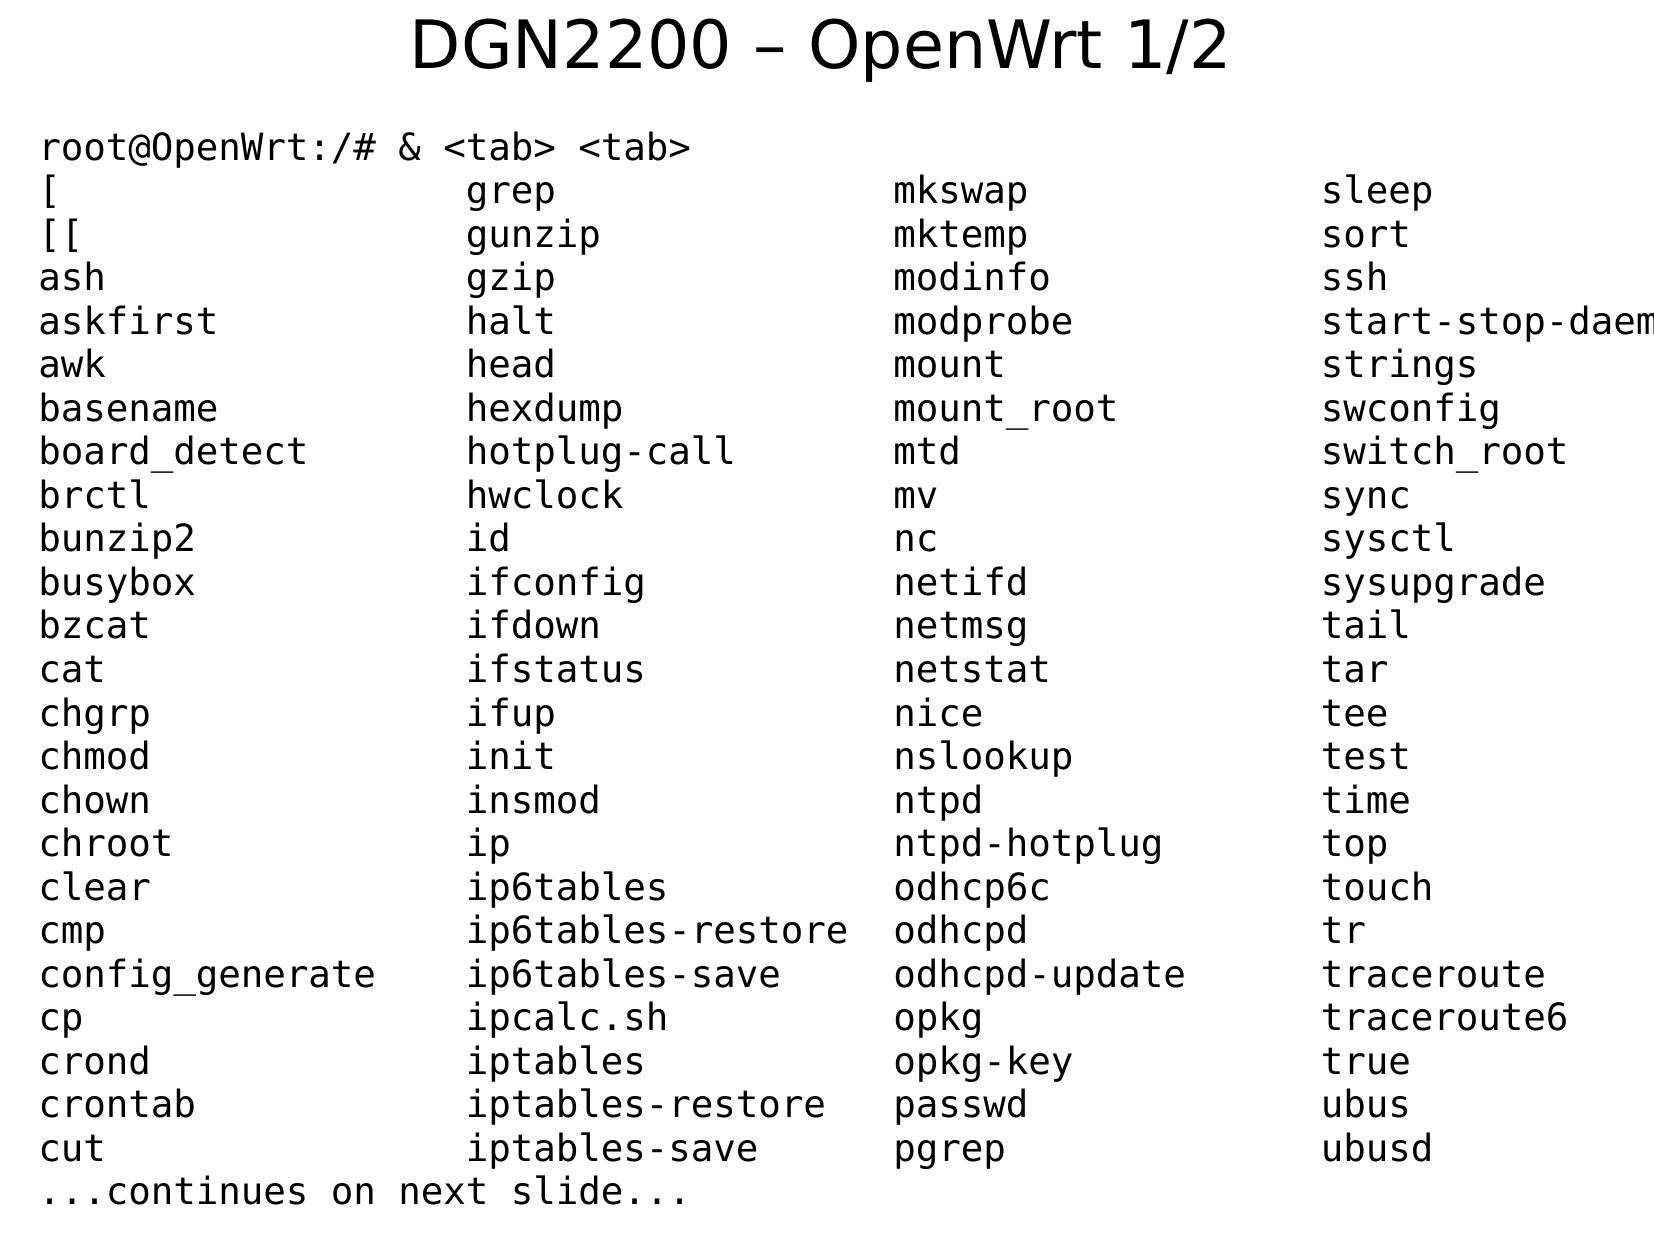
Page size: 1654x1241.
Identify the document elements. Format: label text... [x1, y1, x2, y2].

title DGN2200 – OpenWrt 1/2 [0, 0, 1642, 98]
text_box root@OpenWrt:/# & <tab> <tab> [ grep mkswap sleep [[ gunzip mktemp sort ash gzip modinfo ssh askfirst halt modprobe start-stop-daemon awk head mount strings basename hexdump mount_root swconfig board_detect hotplug-call mtd switch_root brctl hwclock mv sync bunzip2 id nc sysctl busybox ifconfig netifd sysupgrade bzcat ifdown netmsg tail cat ifstatus netstat tar chgrp ifup nice tee chmod init nslookup test chown insmod ntpd time chroot ip ntpd-hotplug top clear ip6tables odhcp6c touch cmp ip6tables-restore odhcpd tr config_generate ip6tables-save odhcpd-update traceroute cp ipcalc.sh opkg traceroute6 crond iptables opkg-key true crontab iptables-restore passwd ubus cut iptables-save pgrep ubusd ...continues on next slide... [23, 118, 1654, 1241]
